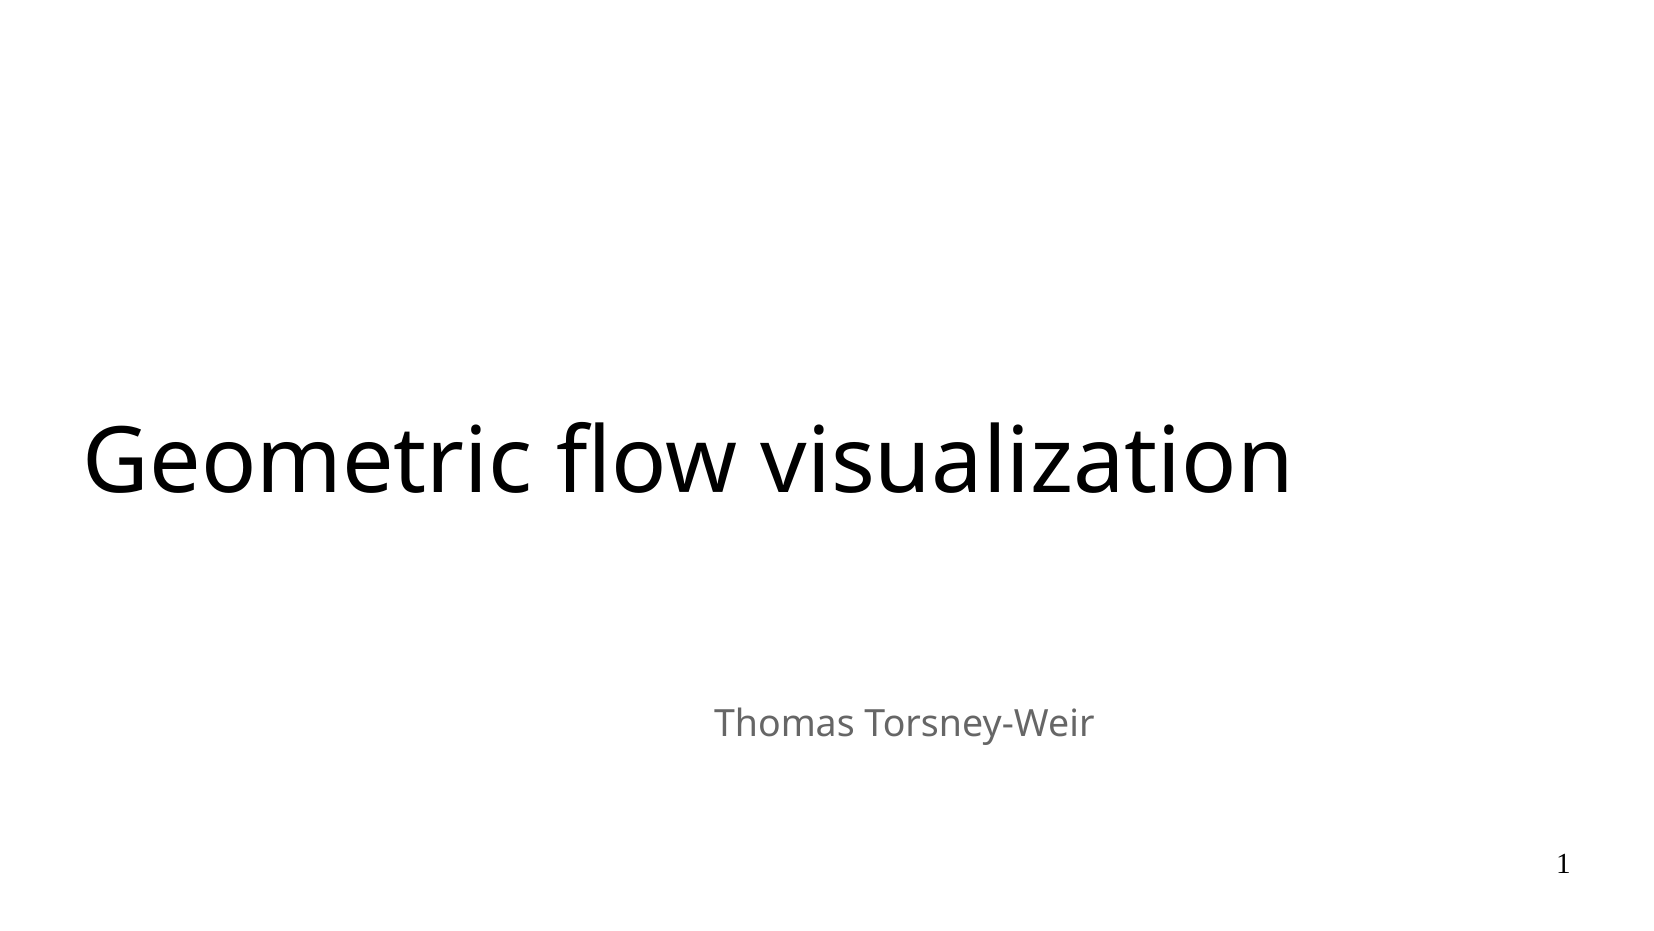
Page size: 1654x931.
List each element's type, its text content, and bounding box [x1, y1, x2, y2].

text_box Thomas Torsney-Weir [699, 689, 1570, 751]
title Geometric flow visualization [82, 379, 1571, 535]
